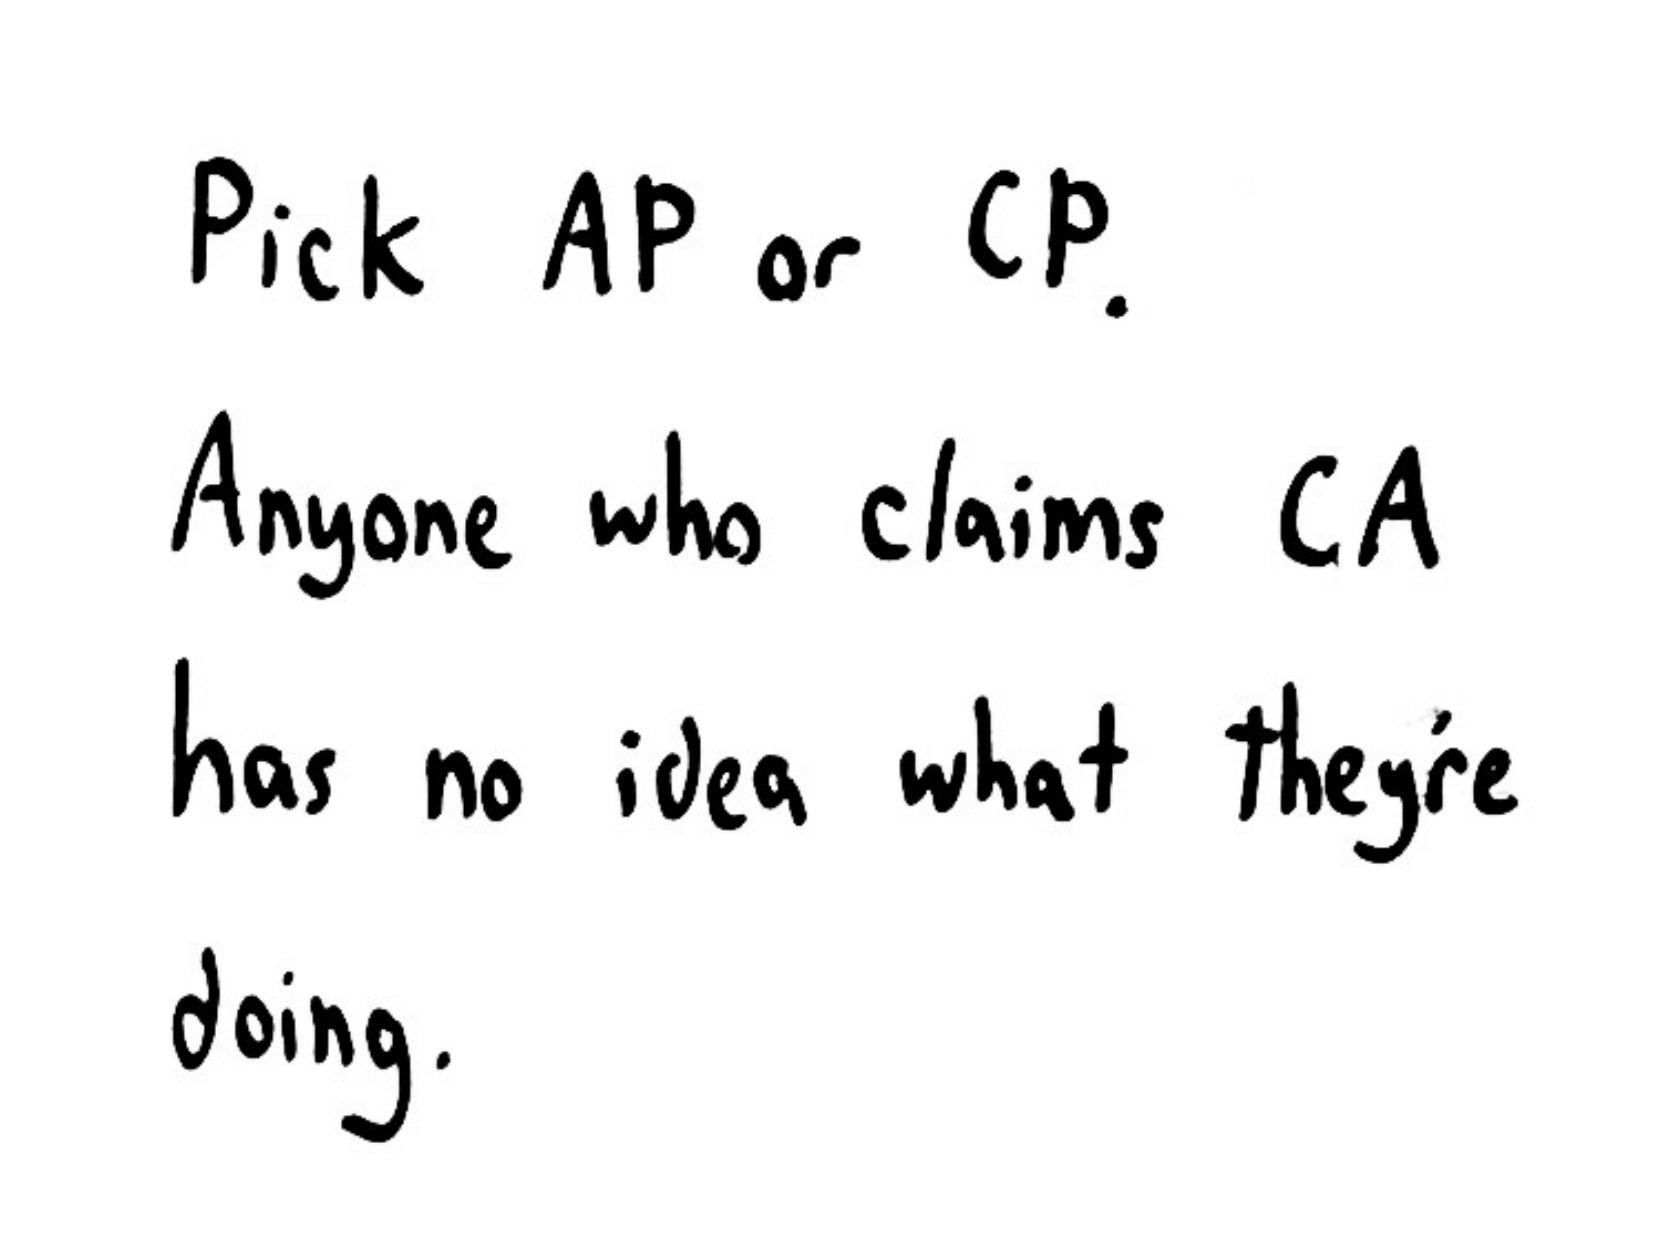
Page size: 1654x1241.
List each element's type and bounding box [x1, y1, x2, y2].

picture [83, 91, 1576, 1186]
